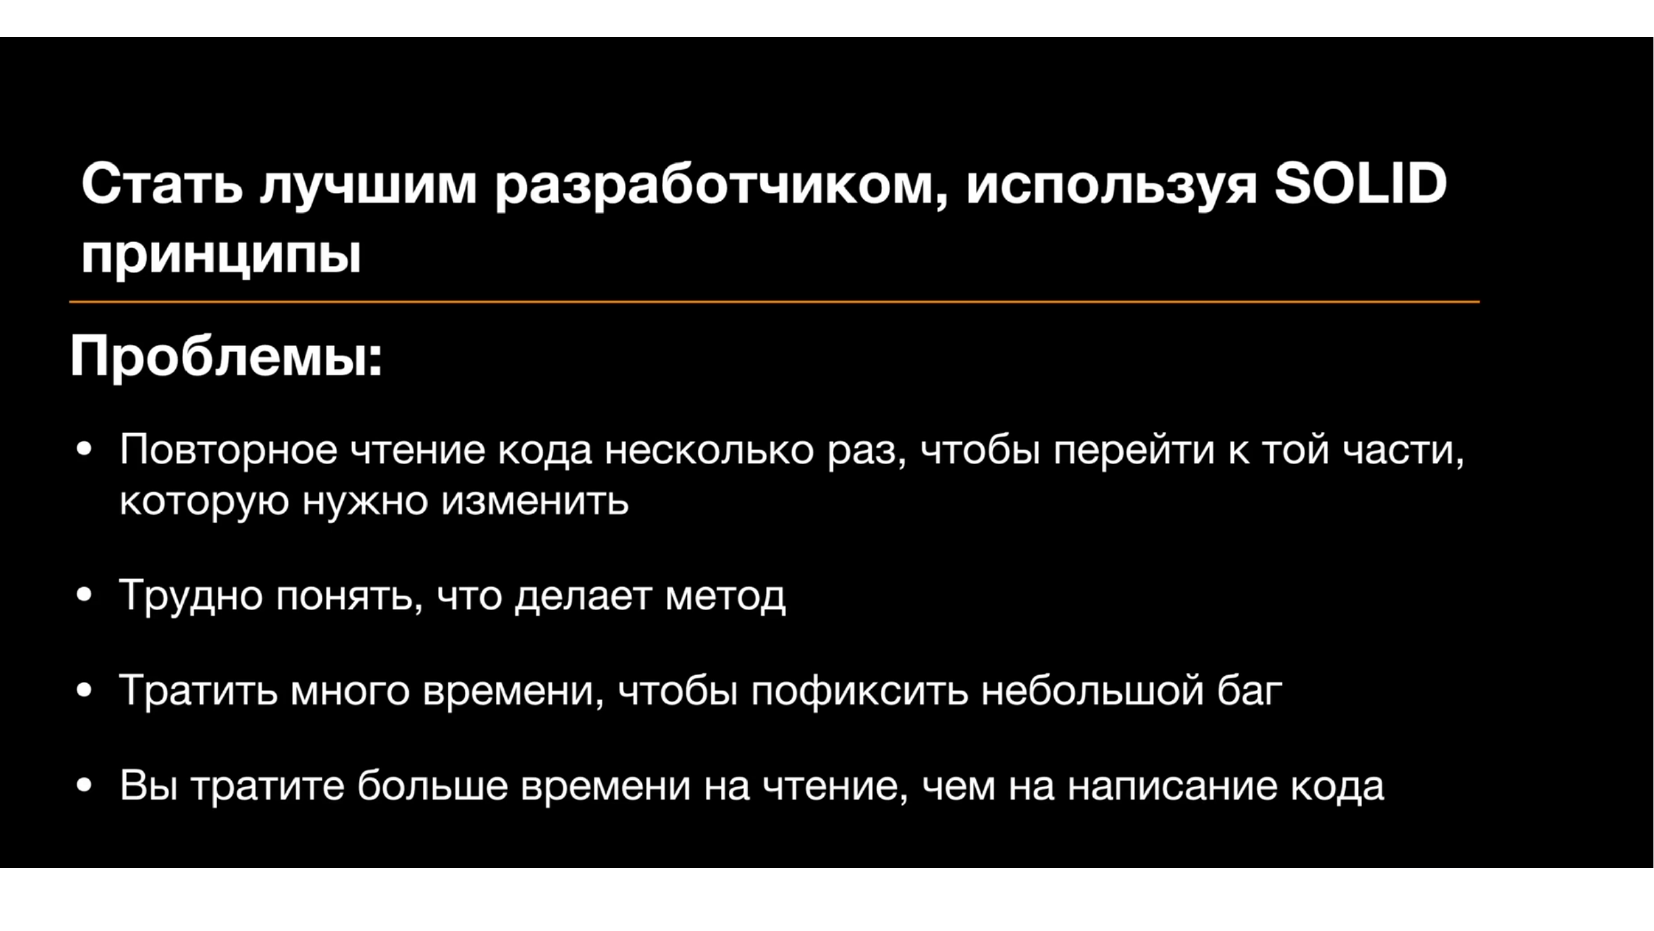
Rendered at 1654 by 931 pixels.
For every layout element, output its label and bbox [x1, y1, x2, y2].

picture [0, 37, 1654, 868]
